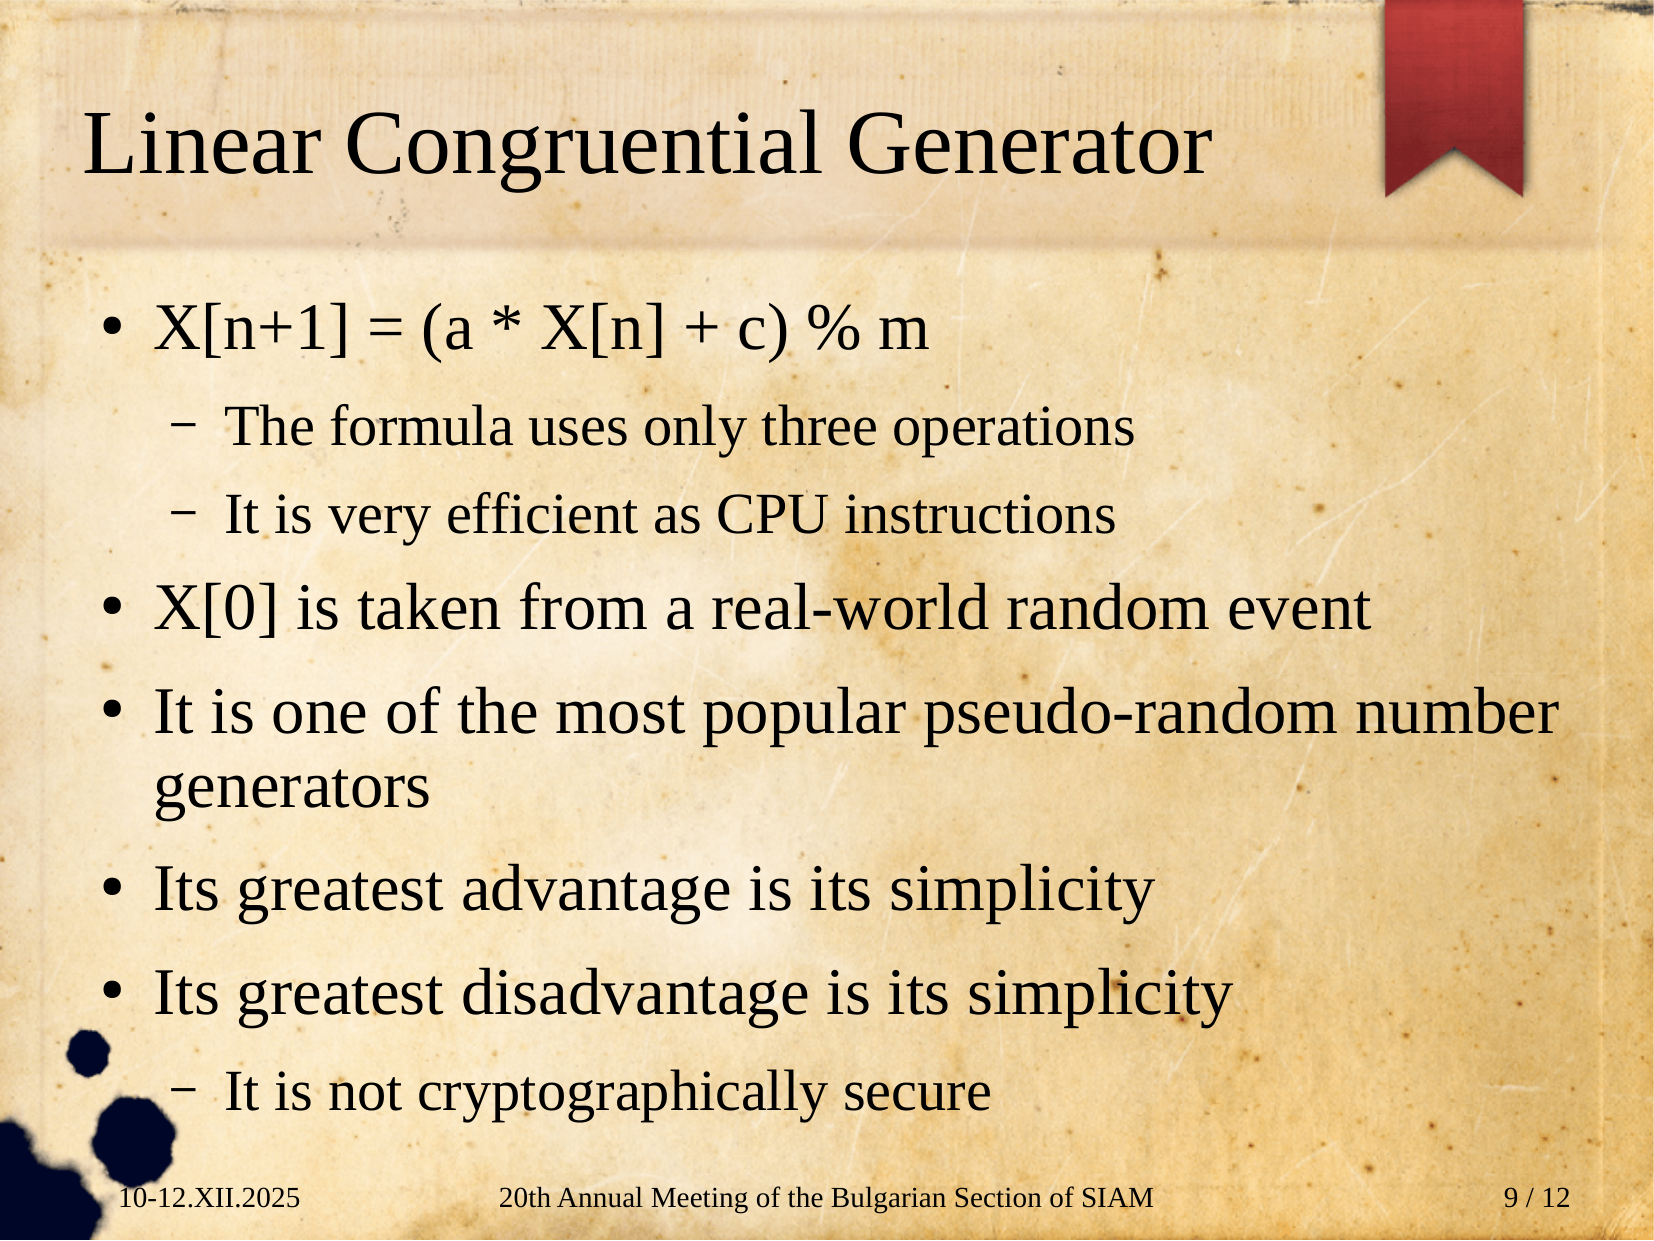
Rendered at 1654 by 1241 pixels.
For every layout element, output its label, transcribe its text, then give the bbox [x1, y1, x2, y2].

list X[n+1] = (a * X[n] + c) % m The formula uses only three operations It is very efficient as CPU instructions X[0] is taken from a real-world random event It is one of the most popular pseudo-random number generators Its greatest advantage is its simplicity Its greatest disadvantage is its simplicity It is not cryptographically secure [82, 290, 1571, 1152]
title Linear Congruential Generator [82, 49, 1347, 237]
picture [0, 0, 1654, 1240]
